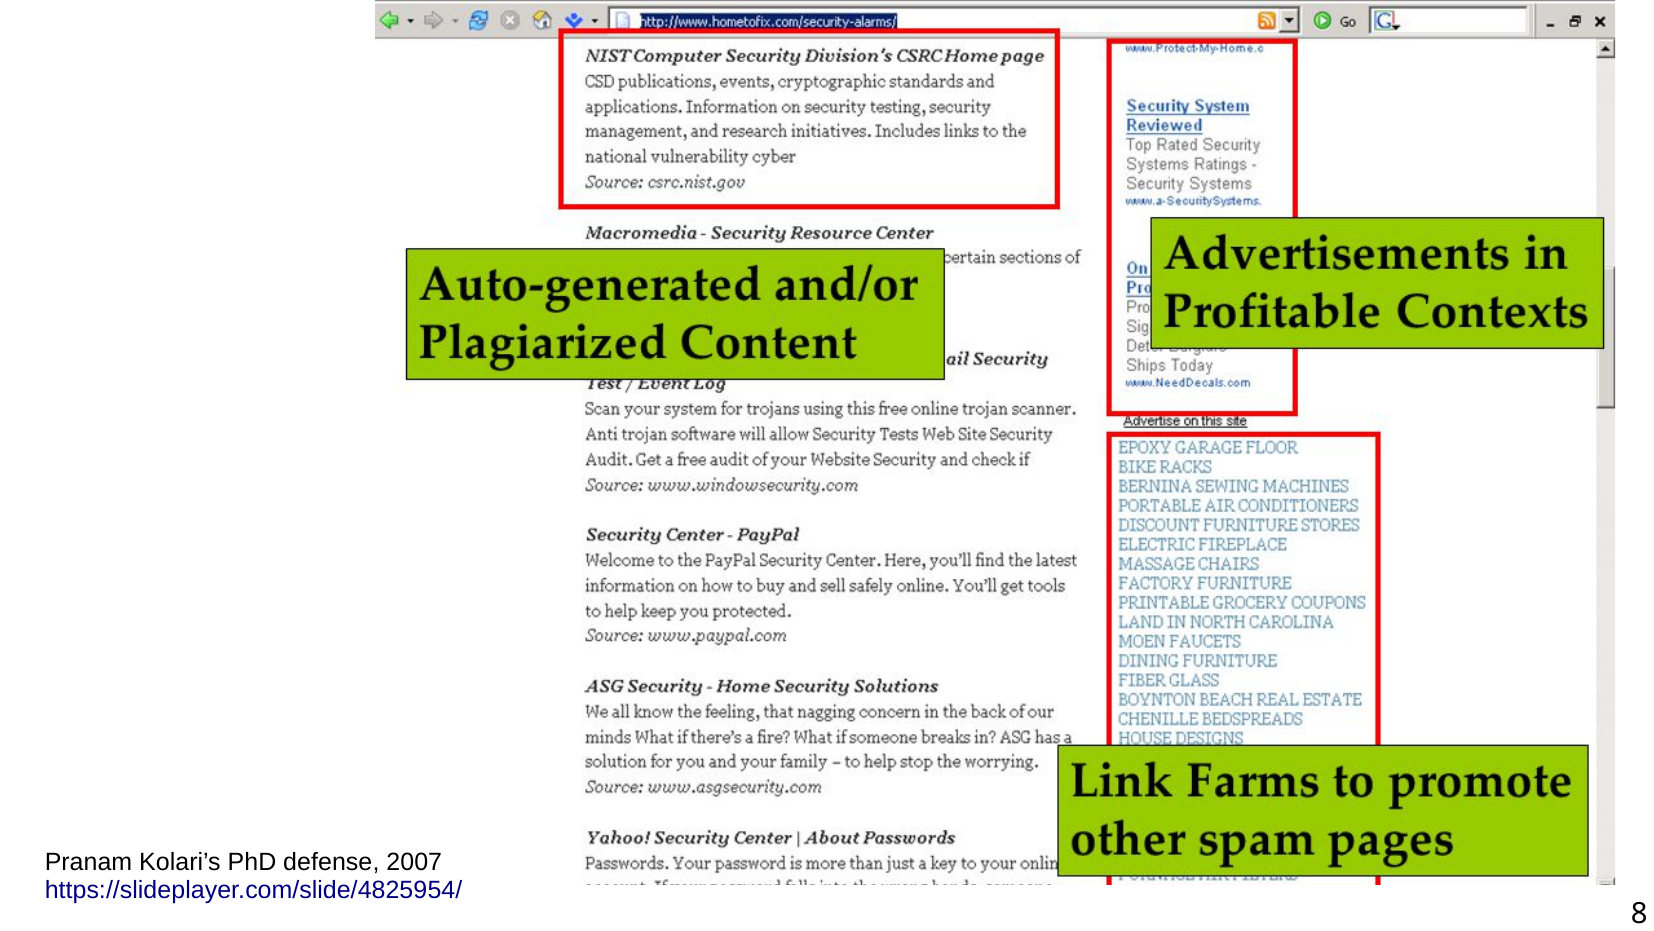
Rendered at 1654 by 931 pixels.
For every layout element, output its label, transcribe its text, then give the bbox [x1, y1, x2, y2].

text_box Pranam Kolari’s PhD defense, 2007 https://slideplayer.com/slide/4825954/ [30, 840, 684, 911]
picture [375, 0, 1616, 885]
